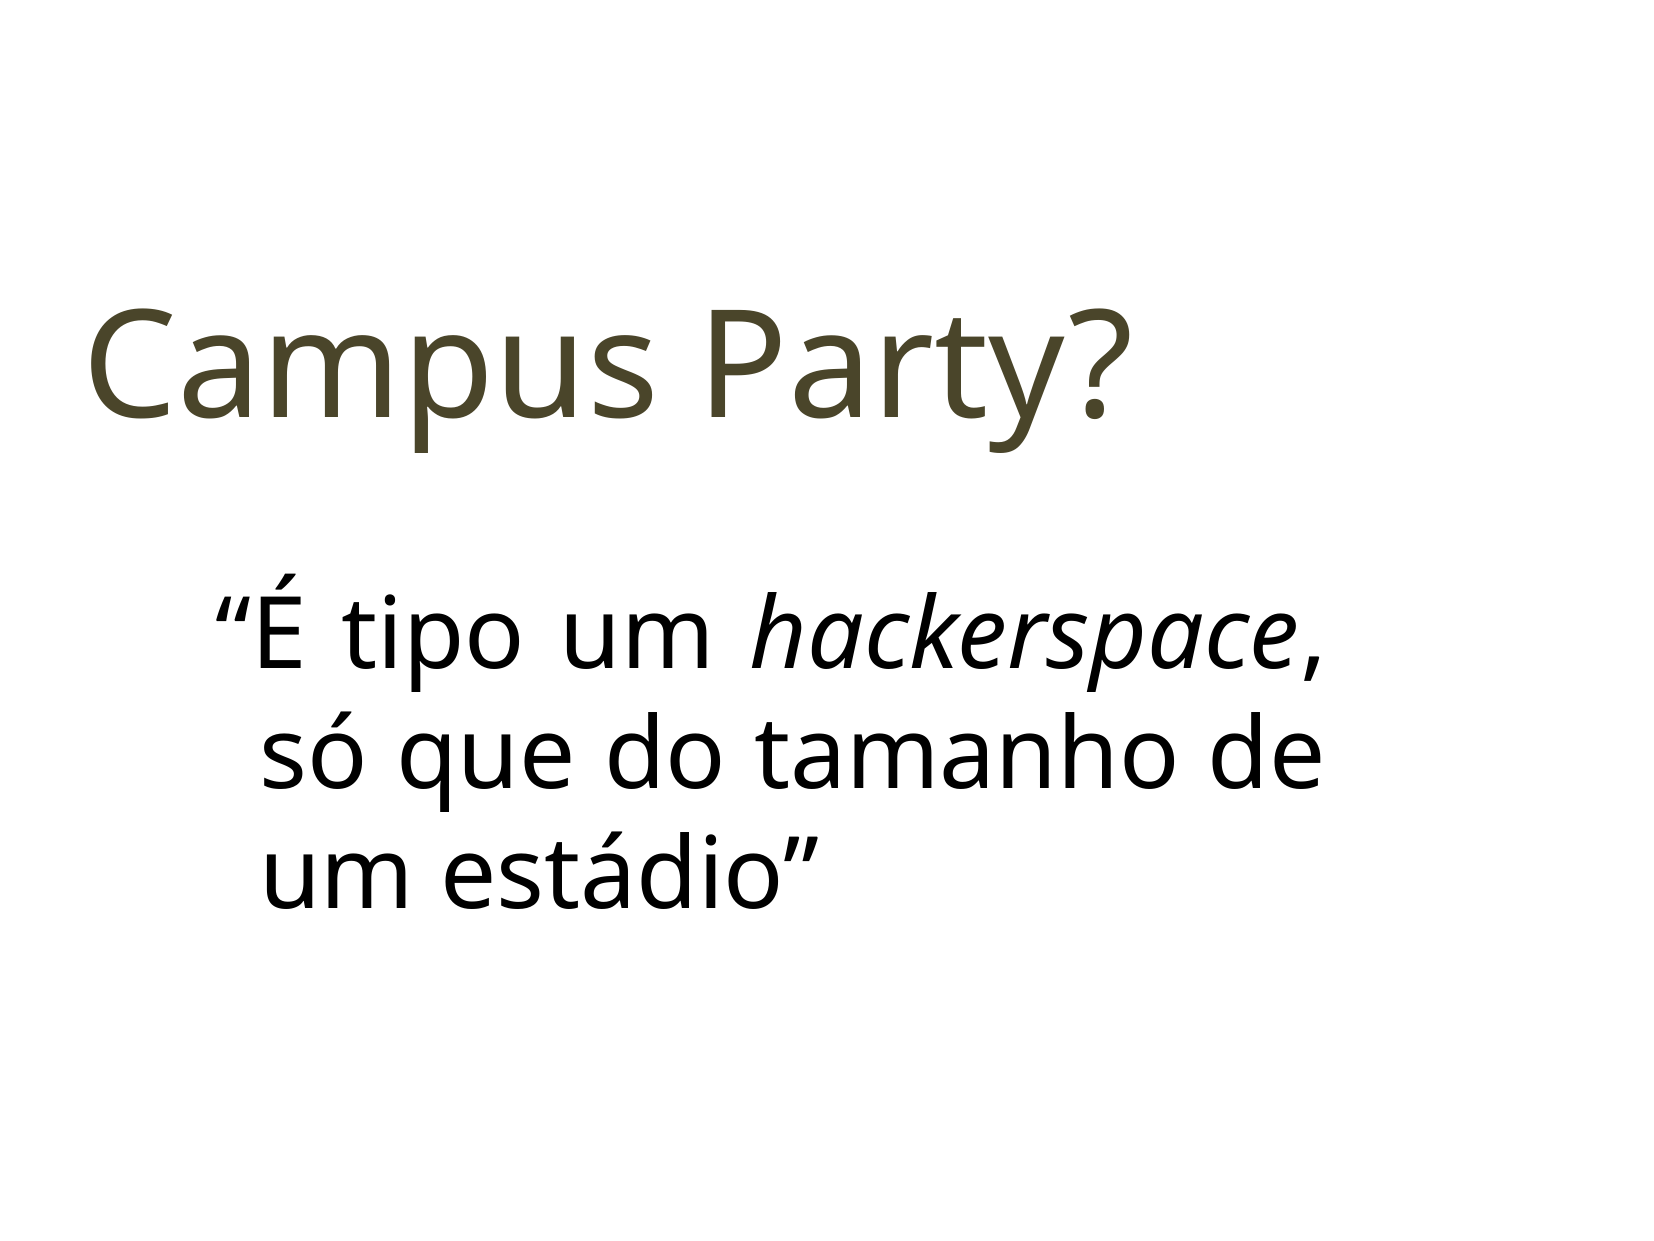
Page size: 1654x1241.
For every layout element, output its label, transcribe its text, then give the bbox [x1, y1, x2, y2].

text_box “É tipo um hackerspace, só que do tamanho de um estádio” [200, 560, 1342, 936]
title Campus Party? [82, 253, 1571, 461]
